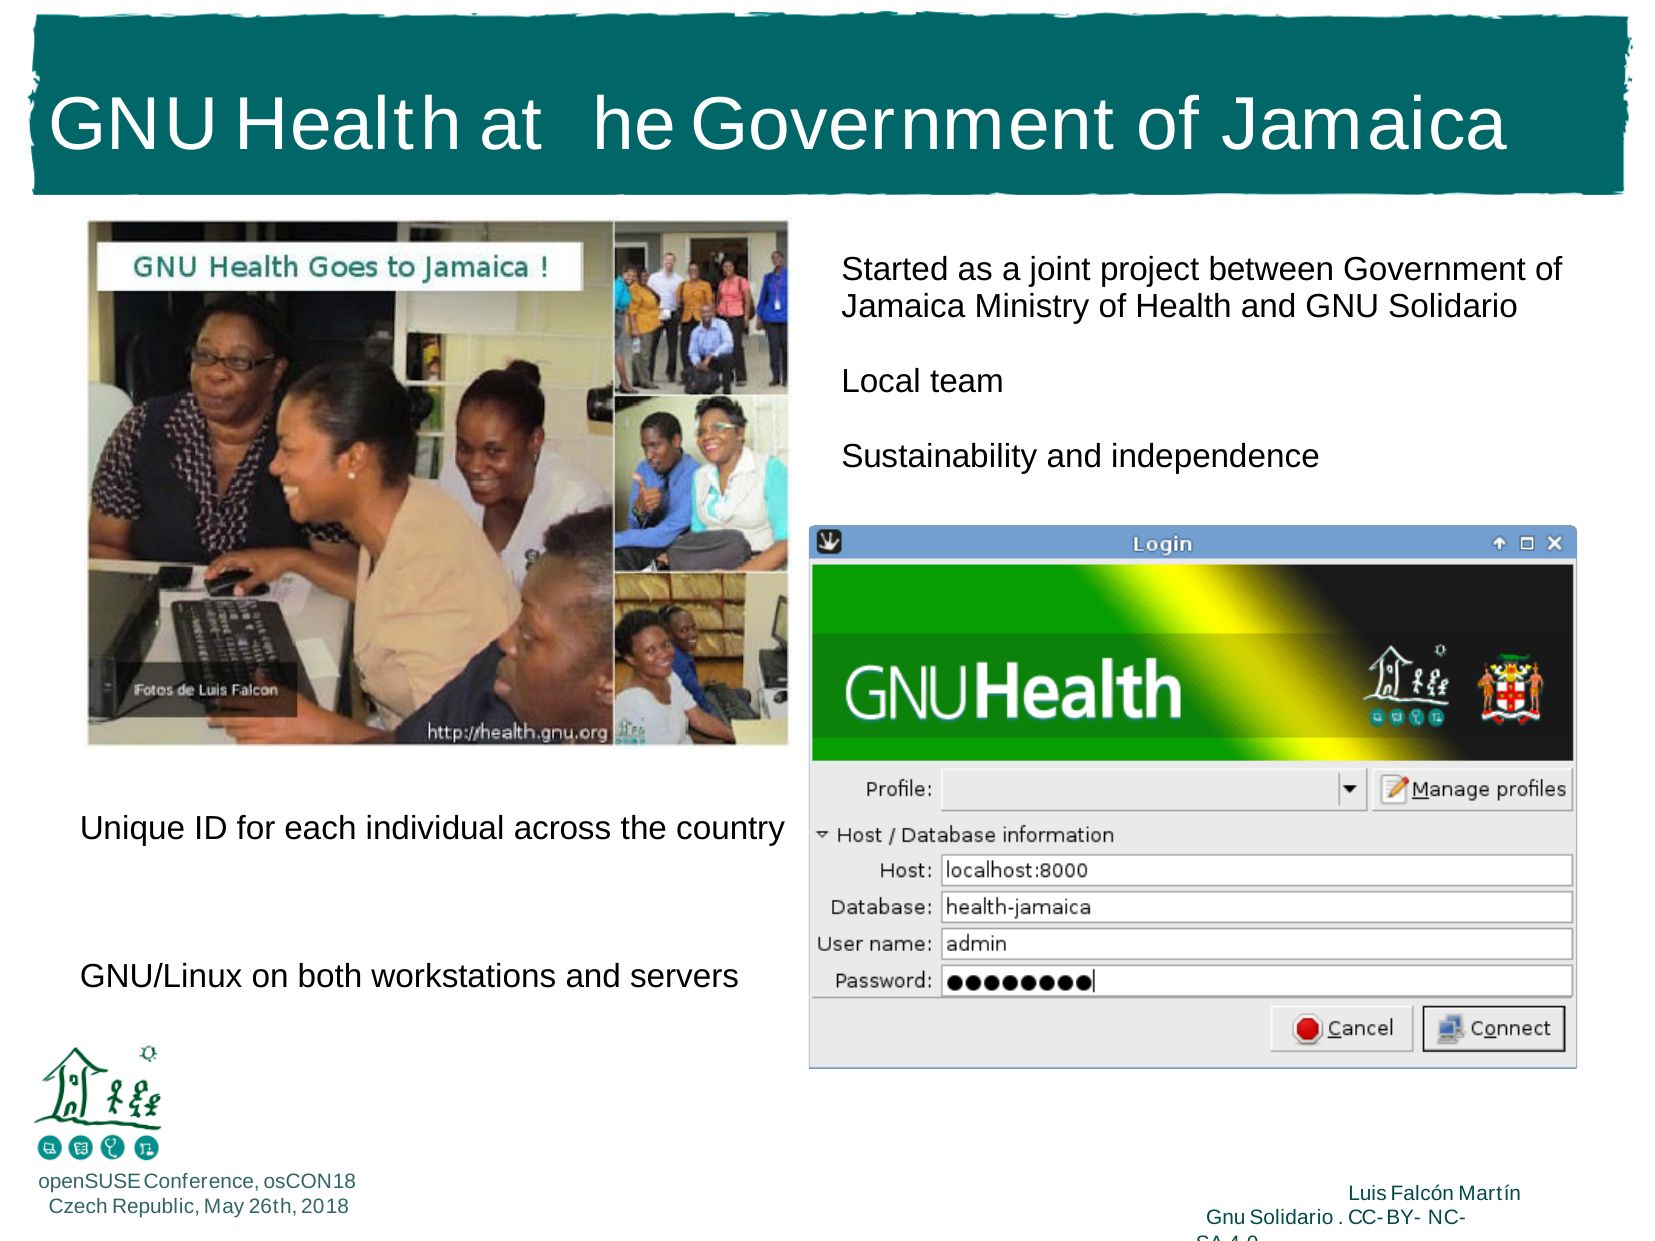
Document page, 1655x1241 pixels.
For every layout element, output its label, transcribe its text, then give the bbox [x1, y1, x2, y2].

text_box [809, 526, 1577, 1069]
text_box LuisFalcónMartín GnuSolidario.CC-BY-NC-SA4.0 [1193, 1179, 1531, 1230]
text_box openSUSEConference,osCON18 CzechRepublic,May26th,2018 [36, 1167, 361, 1218]
text_box Unique ID for each individual across the country [77, 806, 789, 844]
title GNUHealthatheGovernmentofJamaica [48, 74, 1607, 179]
text_box GNU/Linux on both workstations and servers [77, 954, 743, 992]
text_box [84, 217, 792, 748]
text_box Started as a joint project between Government of Jamaica Ministry of Health and GNU Solidario Local team Sustainability and independence [839, 250, 1567, 474]
